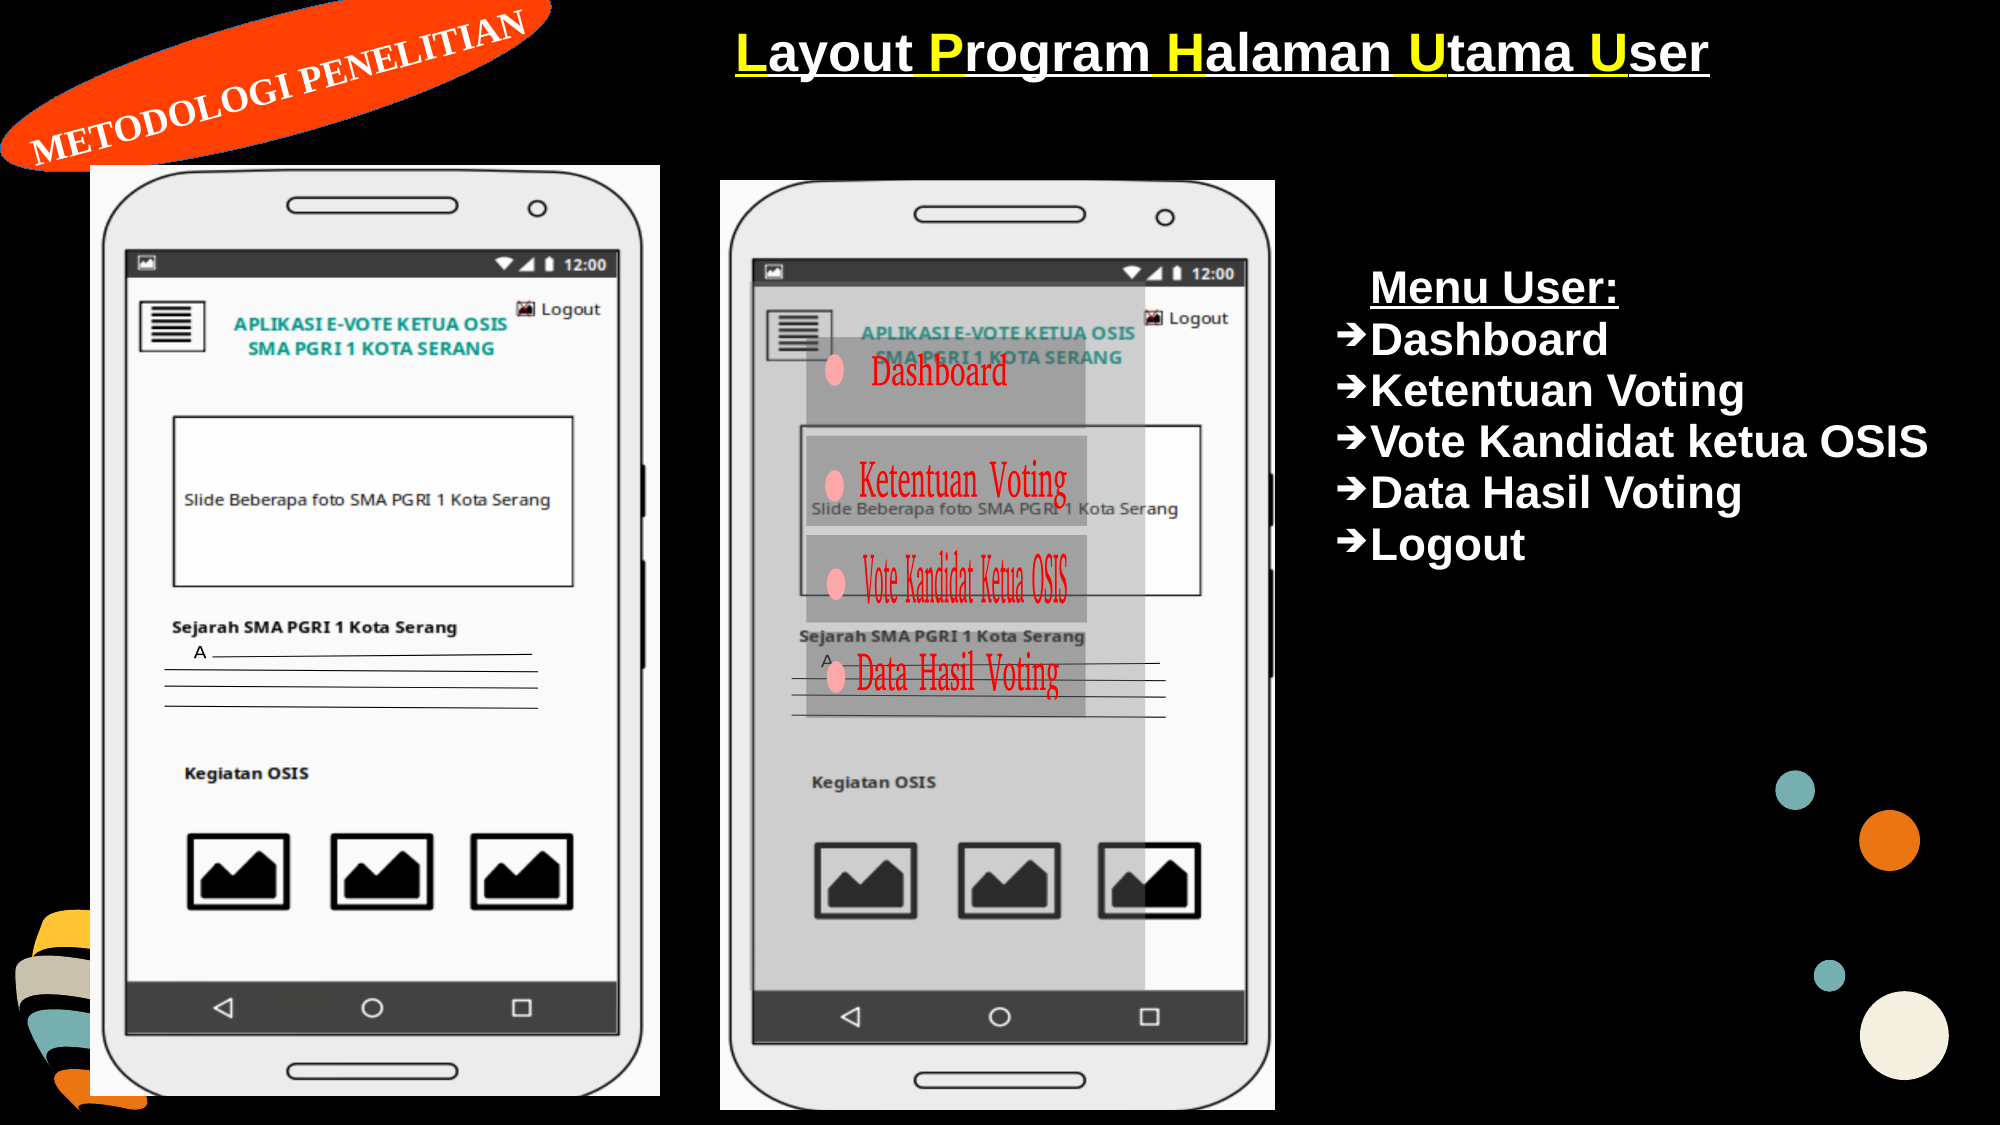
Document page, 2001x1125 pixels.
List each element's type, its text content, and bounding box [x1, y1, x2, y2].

text_box METODOLOGI PENELITIAN [0, 0, 552, 172]
text_box [54, 1069, 148, 1113]
picture [720, 179, 1275, 1110]
text_box Layout Program Halaman Utama User [720, 15, 1726, 151]
text_box Menu User: Dashboard Ketentuan Voting Vote Kandidat ketua OSIS Data Hasil Voting Logout [1320, 254, 1981, 680]
picture [90, 164, 660, 1096]
text_box [1859, 991, 1949, 1081]
text_box [27, 1009, 90, 1067]
text_box [1813, 960, 1846, 992]
text_box [1775, 770, 1816, 811]
text_box [1859, 810, 1921, 872]
text_box [15, 909, 90, 1012]
